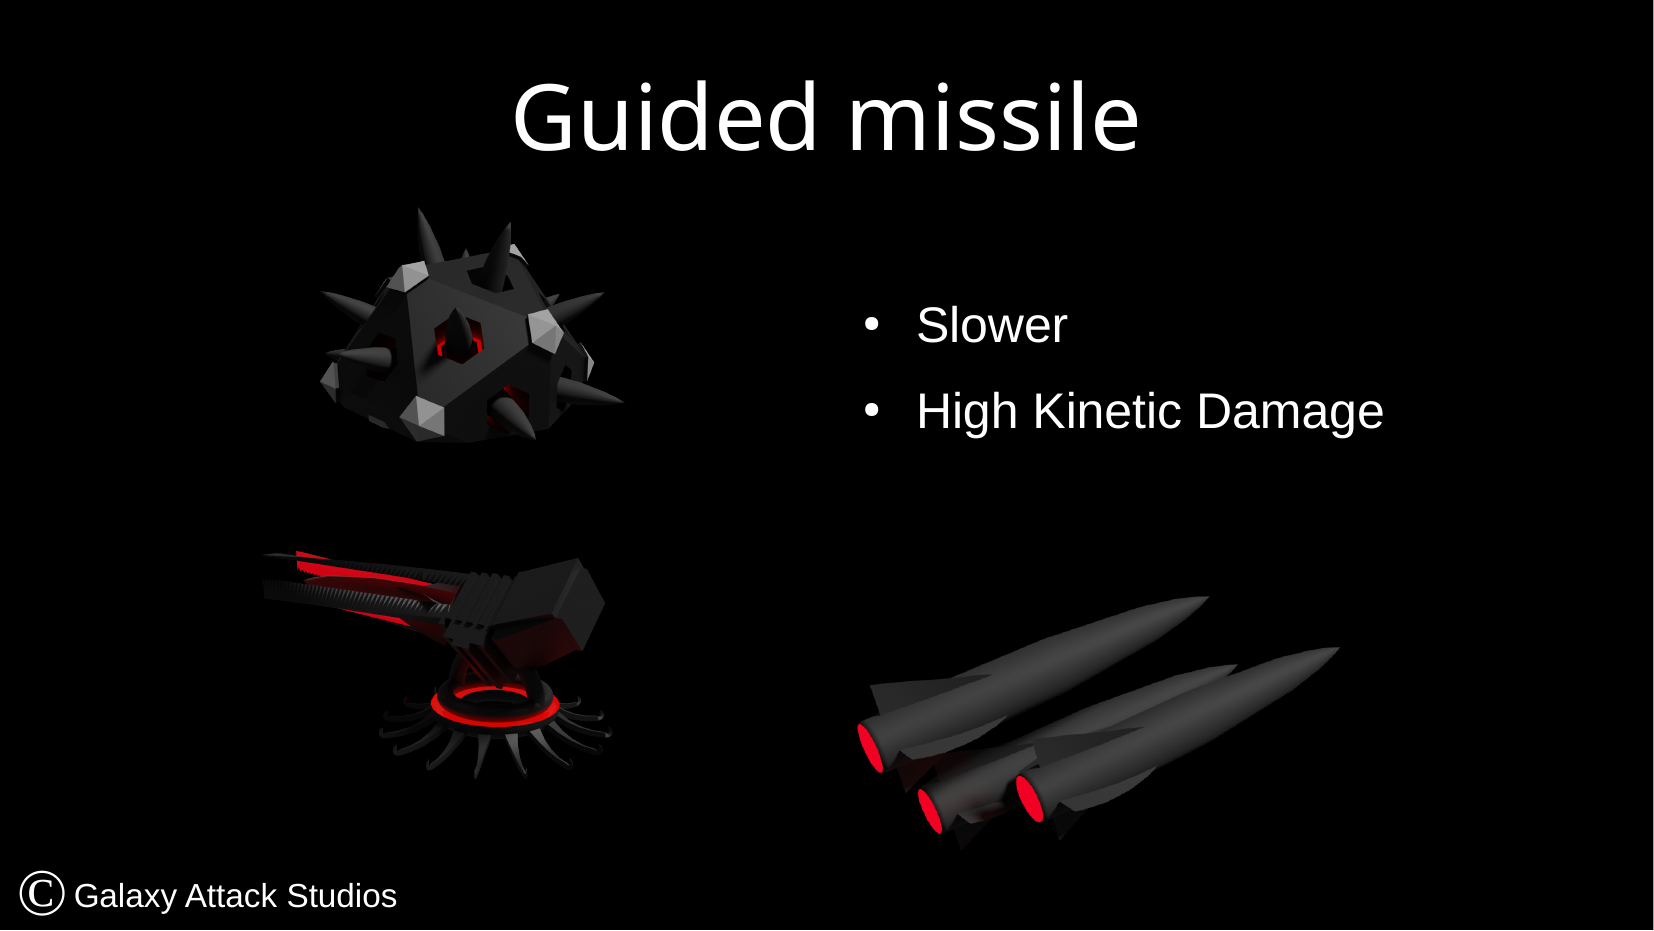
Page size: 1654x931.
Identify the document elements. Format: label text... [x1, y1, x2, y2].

list Slower High Kinetic Damage [845, 217, 1572, 519]
title Guided missile [82, 37, 1571, 193]
picture [167, 190, 1633, 931]
